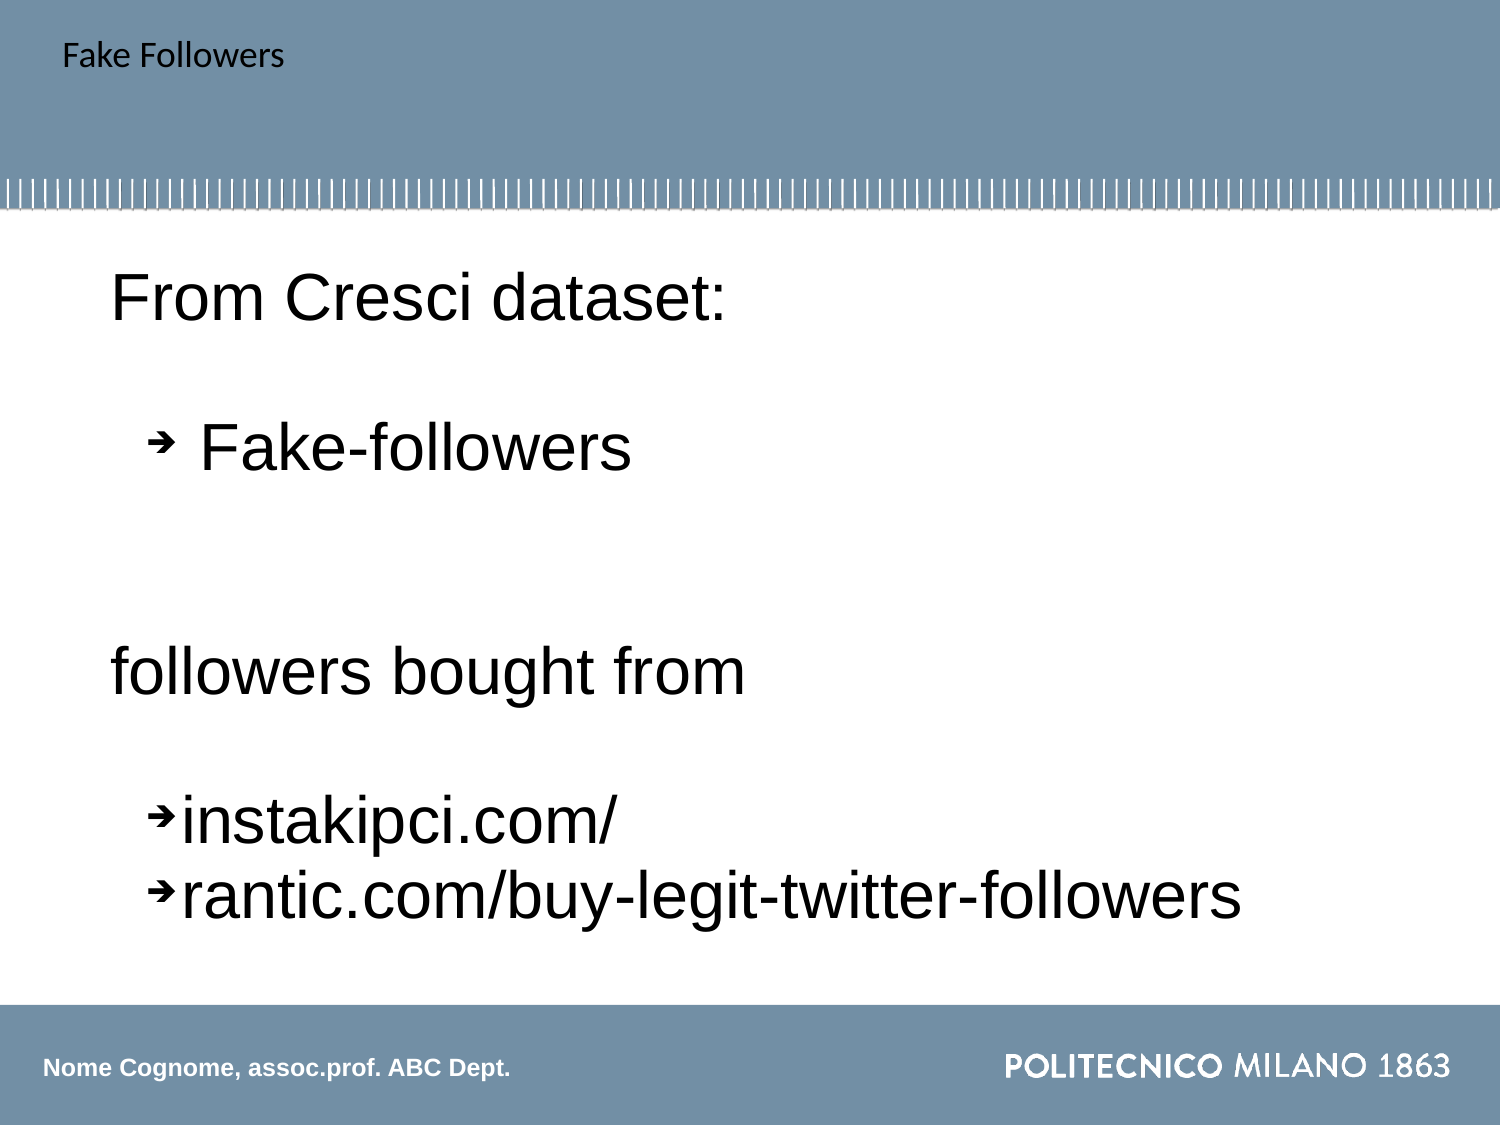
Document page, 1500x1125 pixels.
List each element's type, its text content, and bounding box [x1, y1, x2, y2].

title Fake Followers [47, 22, 1455, 161]
subtitle From Cresci dataset: Fake-followers followers bought from instakipci.com/ rantic.com/buy-legit-twitter-followers [75, 262, 1441, 1005]
picture [999, 1041, 1456, 1089]
